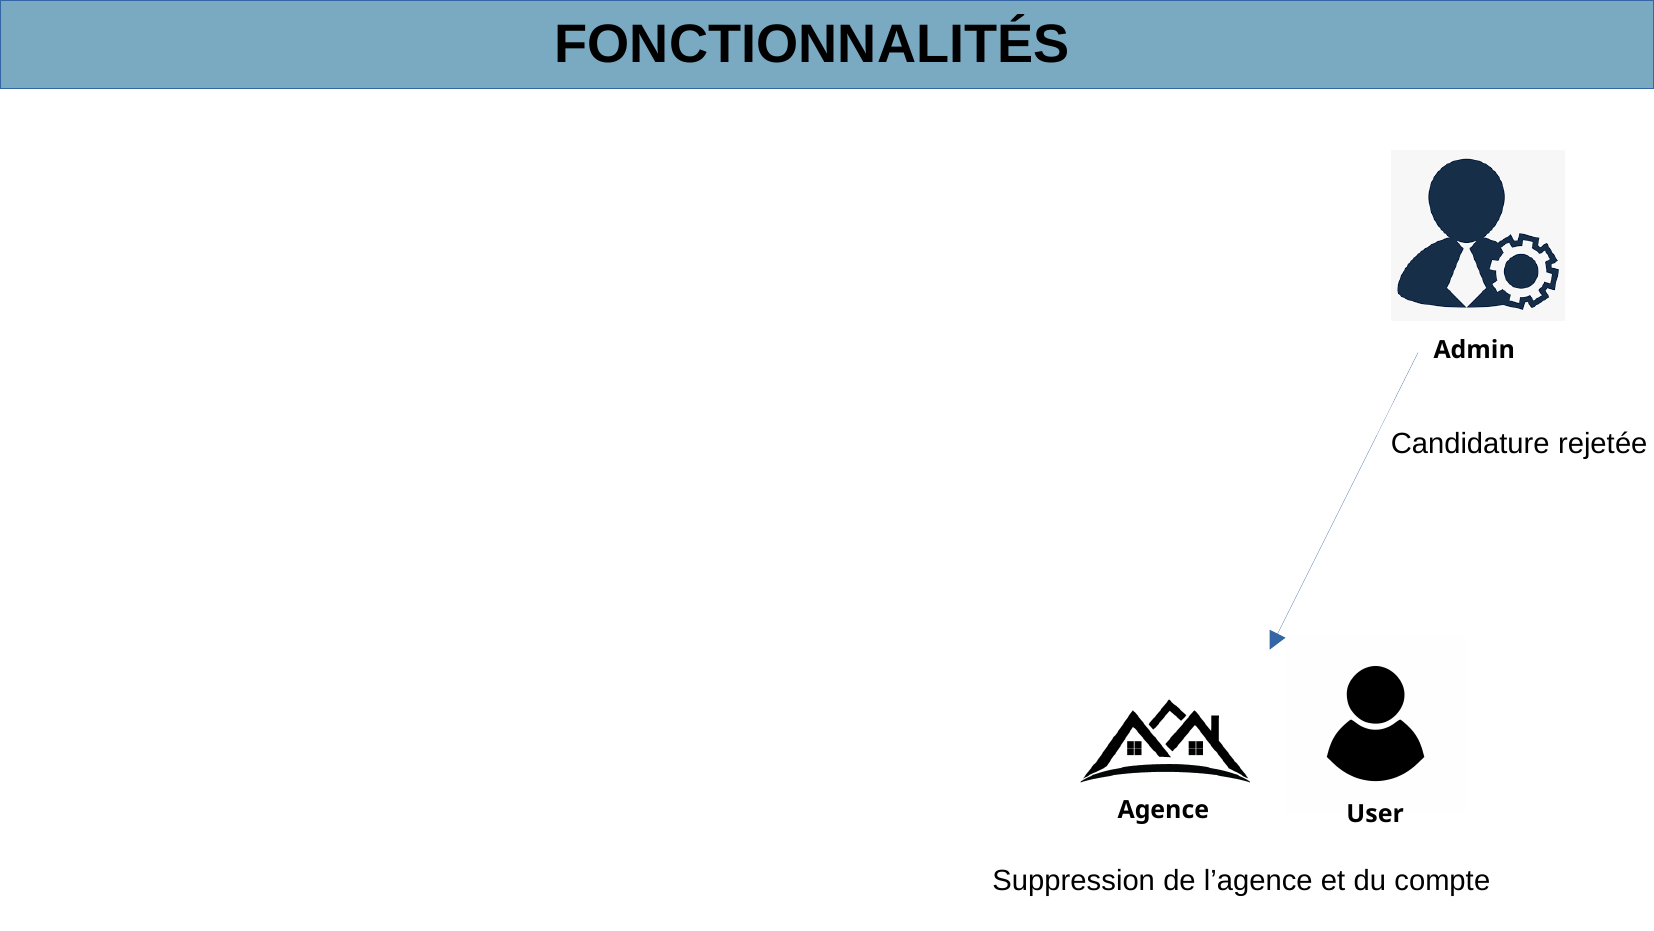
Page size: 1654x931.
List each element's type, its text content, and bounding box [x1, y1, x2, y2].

text_box Agence [1117, 792, 1238, 837]
text_box [0, 0, 1654, 89]
text_box Candidature rejetée [1375, 419, 1654, 468]
text_box FONCTIONNALITÉS [539, 5, 1086, 82]
picture [1074, 643, 1256, 834]
picture [1391, 150, 1565, 321]
picture [1286, 634, 1465, 813]
text_box Admin [1433, 332, 1516, 367]
text_box Suppression de l’agence et du compte [977, 856, 1506, 904]
text_box User [1346, 796, 1417, 831]
